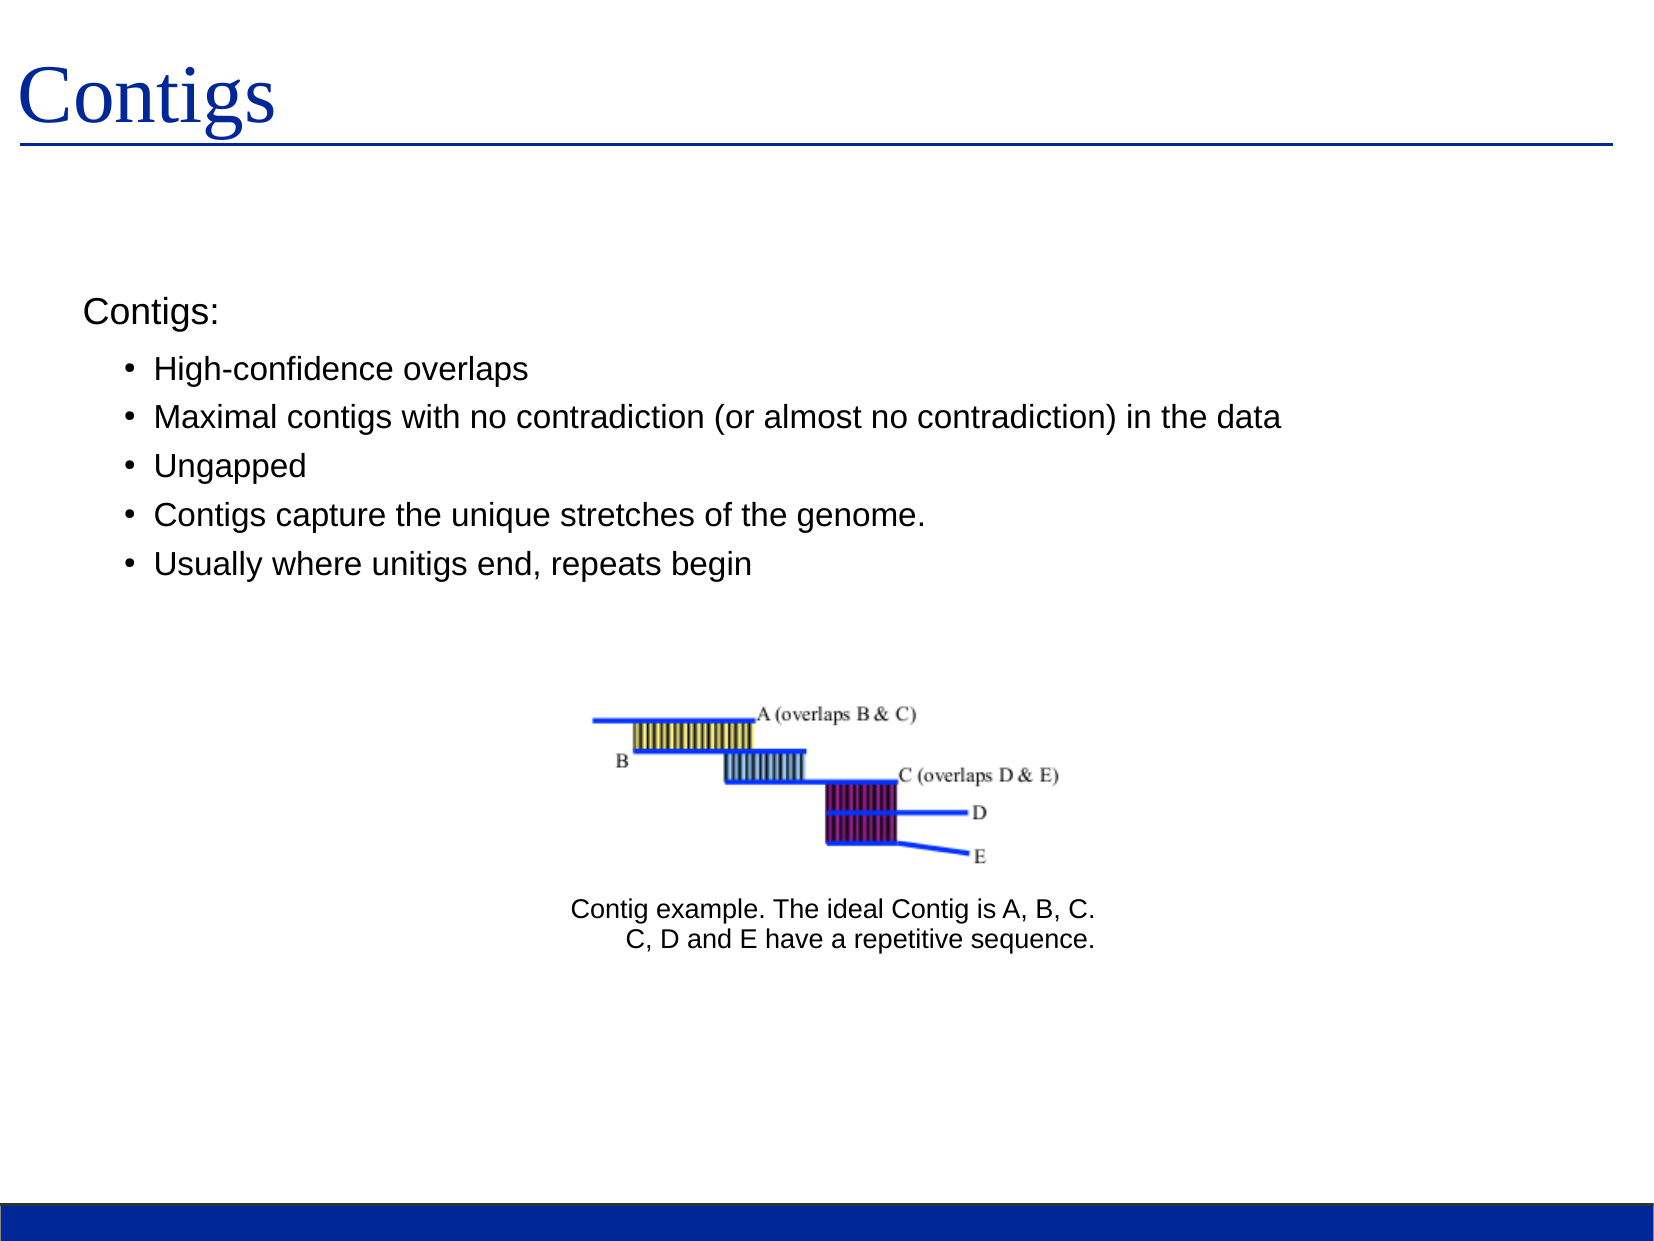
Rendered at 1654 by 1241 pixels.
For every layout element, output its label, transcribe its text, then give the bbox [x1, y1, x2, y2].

list Contigs: High-confidence overlaps Maximal contigs with no contradiction (or almost no contradiction) in the data Ungapped Contigs capture the unique stretches of the genome. Usually where unitigs end, repeats begin [82, 290, 1571, 1109]
text_box Contig example. The ideal Contig is A, B, C. C, D and E have a repetitive sequence. [555, 886, 1129, 993]
picture [572, 691, 1082, 876]
title Contigs [17, 0, 1589, 198]
